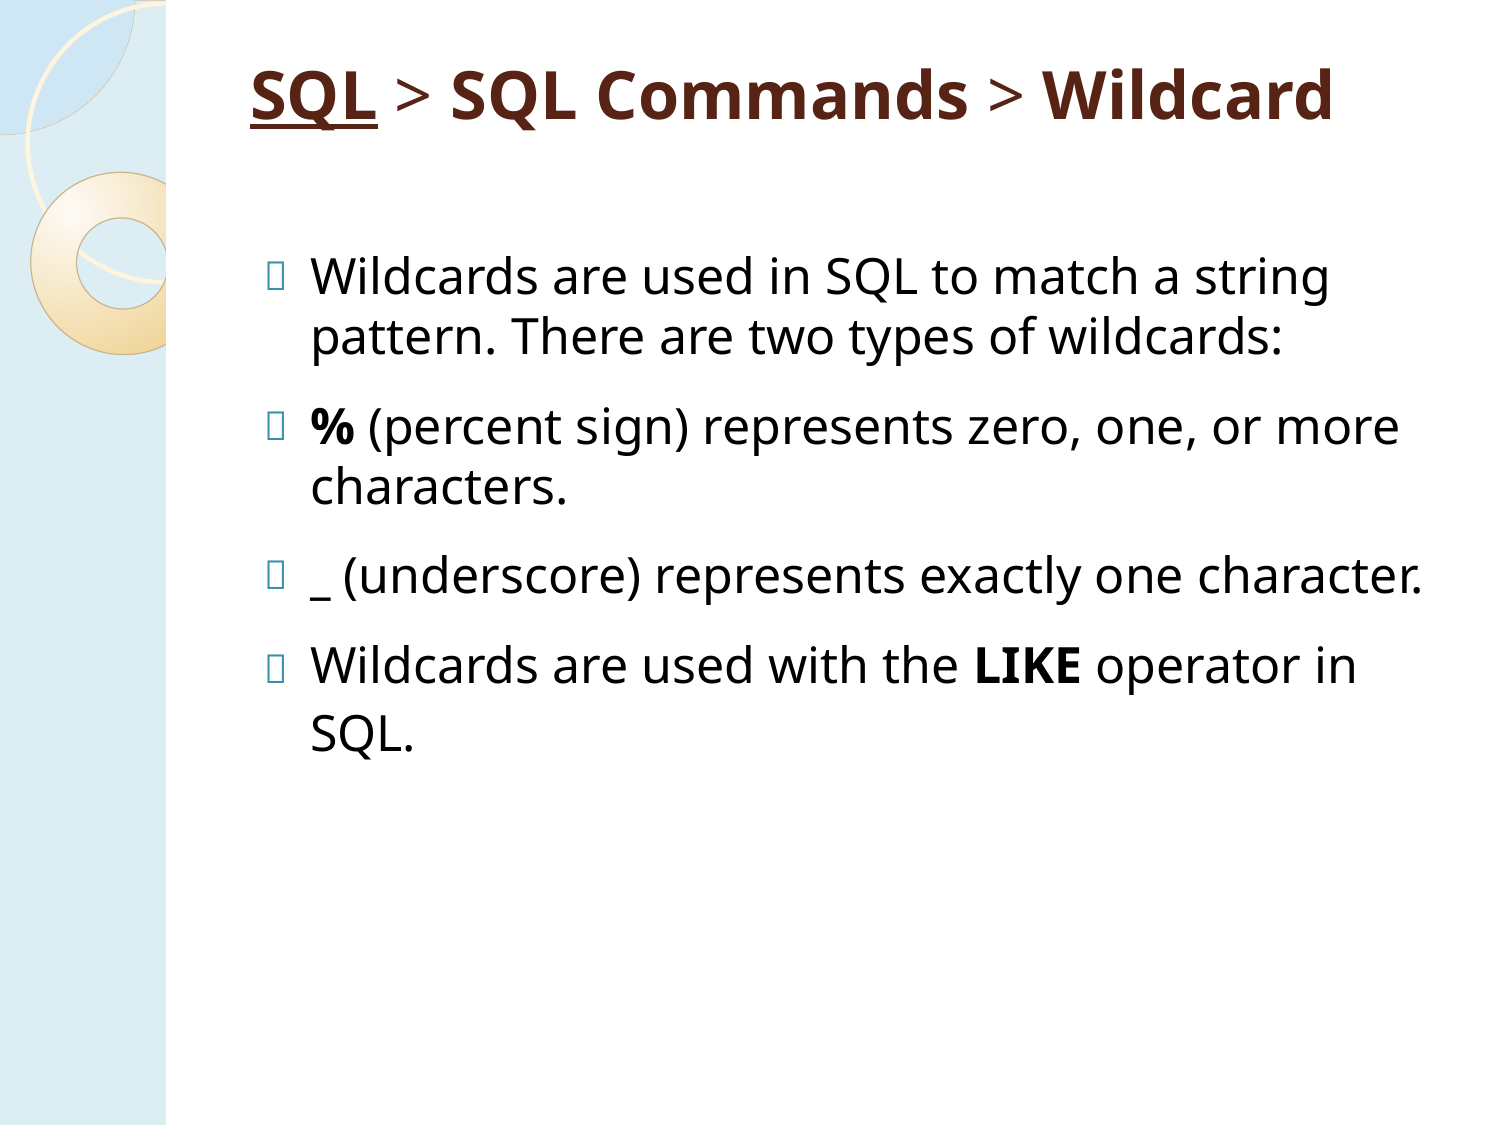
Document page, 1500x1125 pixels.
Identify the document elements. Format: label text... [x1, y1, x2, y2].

title SQL > SQL Commands > Wildcard [235, 45, 1466, 233]
list Wildcards are used in SQL to match a string pattern. There are two types of wildcards: % (percent sign) represents zero, one, or more characters. _ (underscore) represents exactly one character. Wildcards are used with the LIKE operator in SQL. [235, 237, 1466, 1025]
